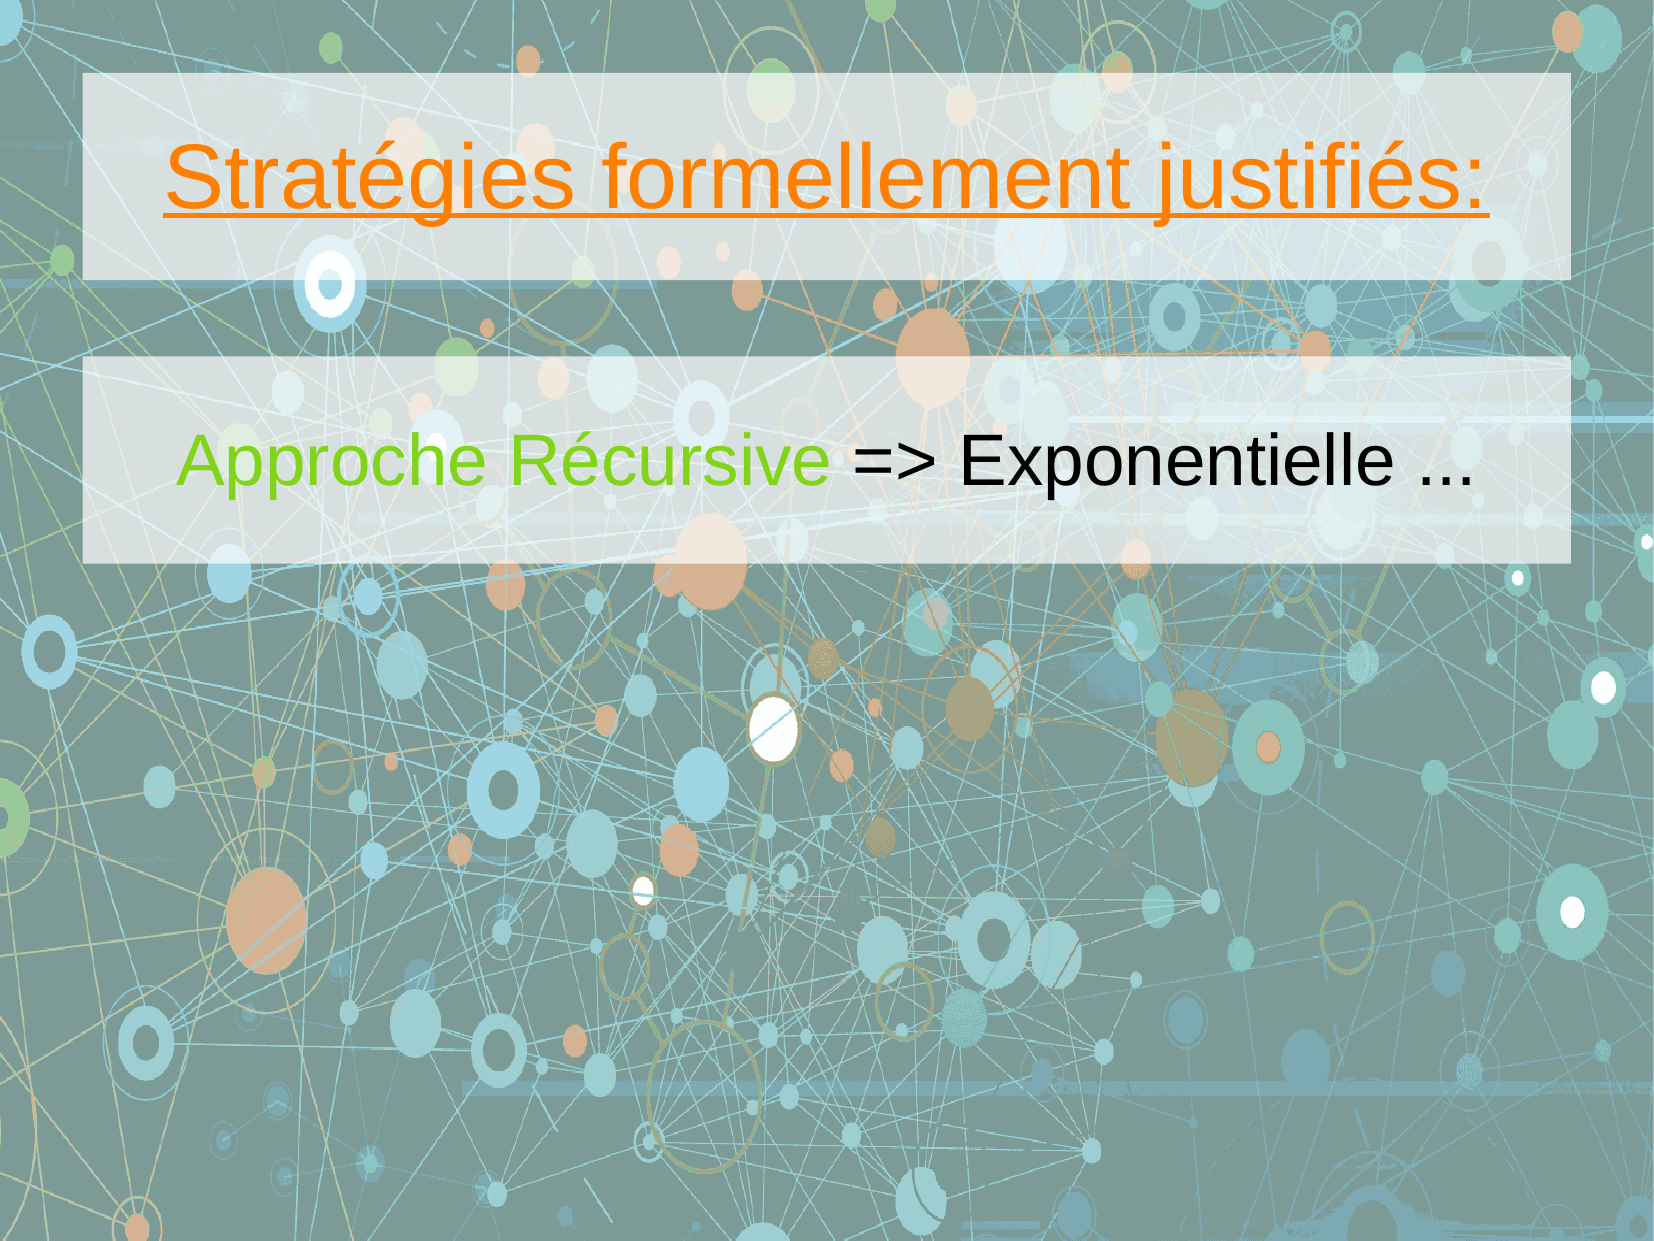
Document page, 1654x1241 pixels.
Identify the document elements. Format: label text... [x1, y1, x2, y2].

title Stratégies formellement justifiés: [82, 72, 1571, 281]
title Approche Récursive => Exponentielle ... [82, 356, 1571, 564]
picture [0, 0, 1654, 1241]
